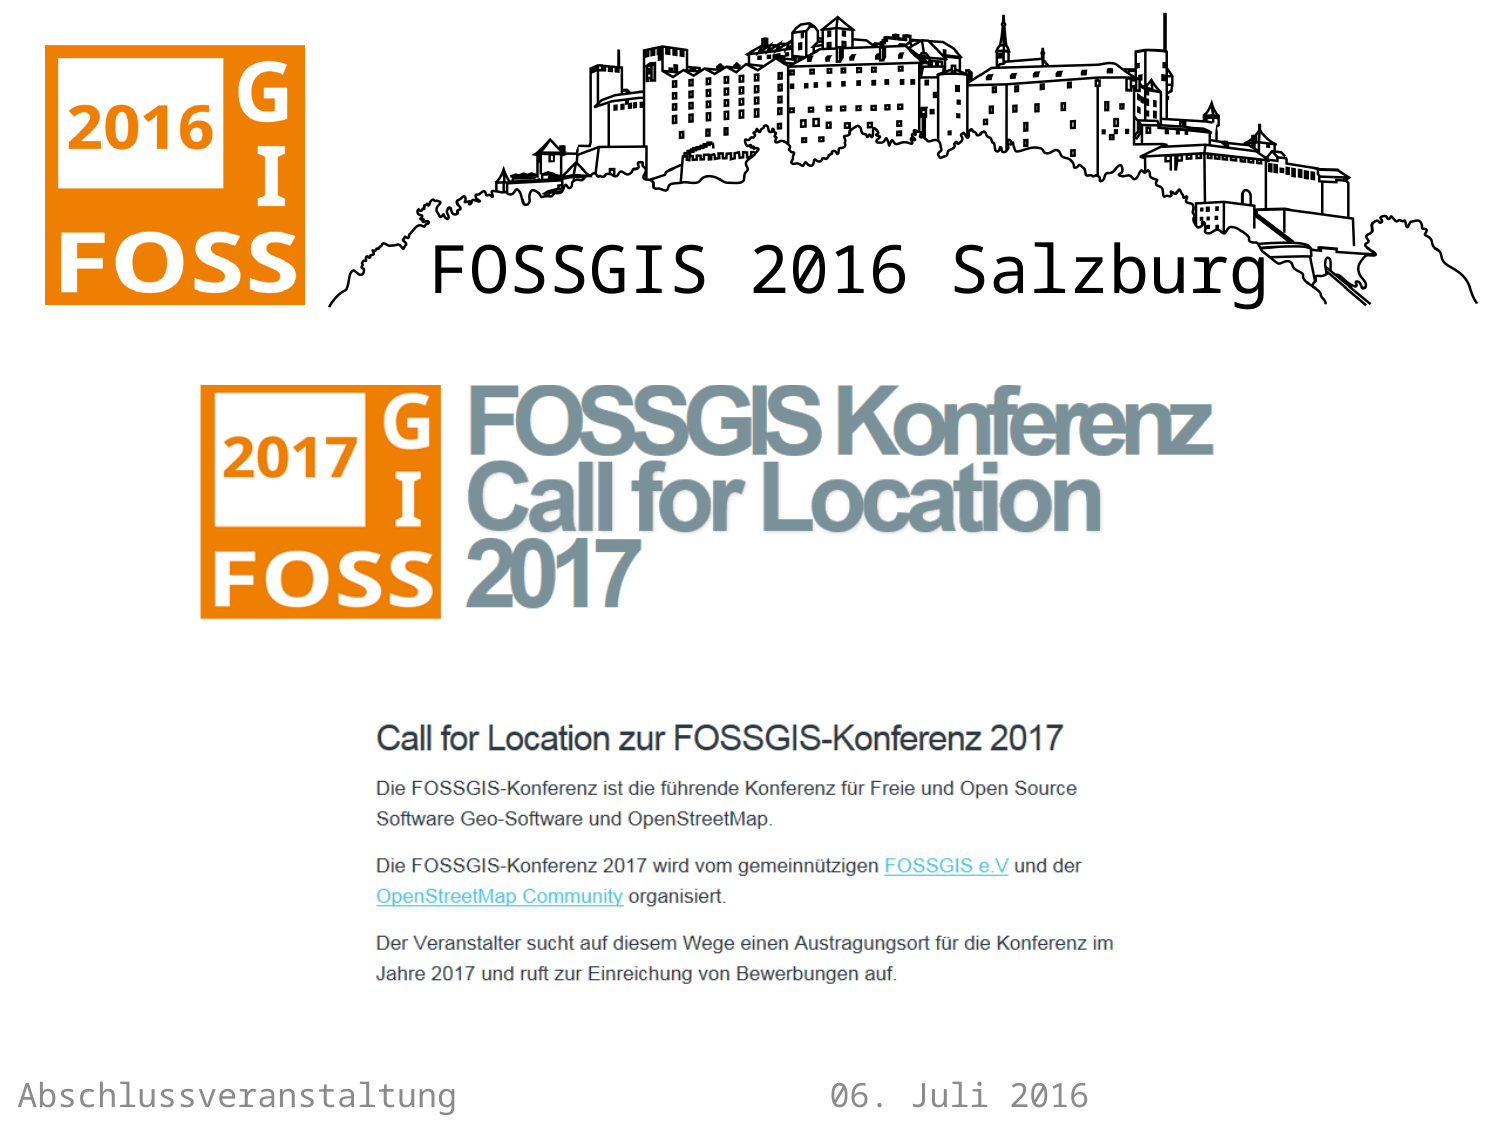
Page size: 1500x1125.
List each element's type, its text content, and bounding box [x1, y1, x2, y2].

picture [327, 12, 1500, 327]
picture [45, 45, 305, 306]
subtitle Abschlussveranstaltung 06. Juli 2016 [2, 1046, 1500, 1125]
picture [174, 385, 1262, 1009]
title FOSSGIS 2016 Salzburg [300, 196, 1399, 339]
